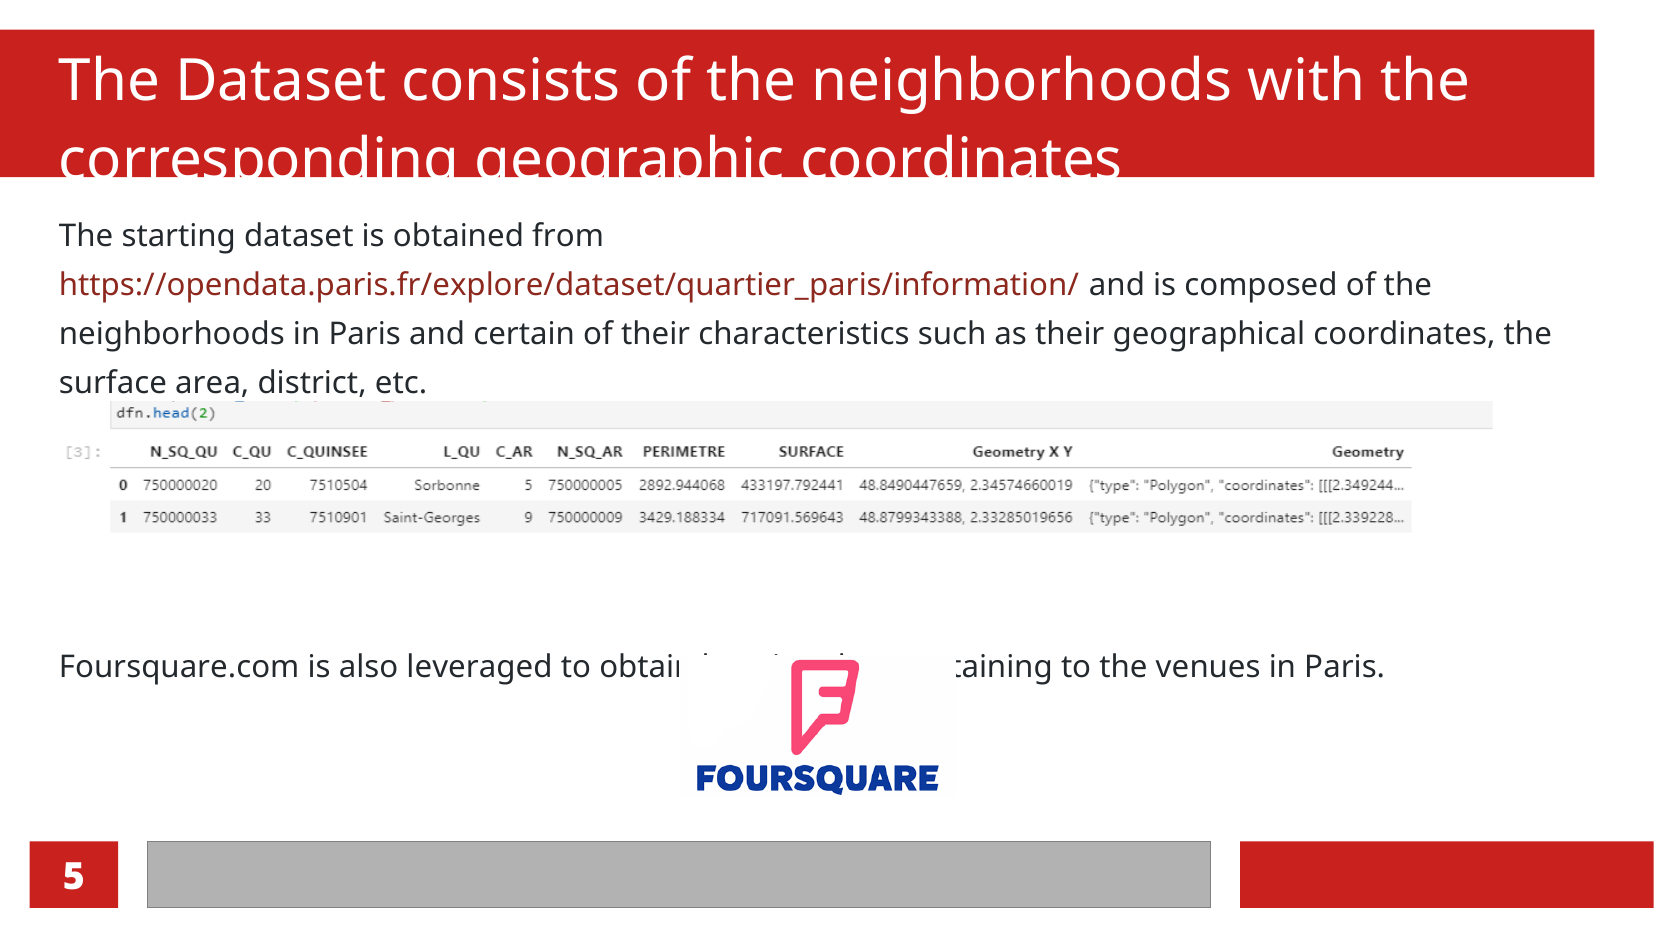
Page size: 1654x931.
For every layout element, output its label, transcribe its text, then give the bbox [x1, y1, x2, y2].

picture [59, 401, 1493, 550]
title The Dataset consists of the neighborhoods with the corresponding geographic coordinates [59, 38, 1595, 174]
picture [679, 655, 956, 798]
list The starting dataset is obtained from https://opendata.paris.fr/explore/dataset/quartier_paris/information/ and is composed of the neighborhoods in Paris and certain of their characteristics such as their geographical coordinates, the surface area, district, etc. Foursquare.com is also leveraged to obtain location data pertaining to the venues in Paris. [59, 206, 1565, 783]
